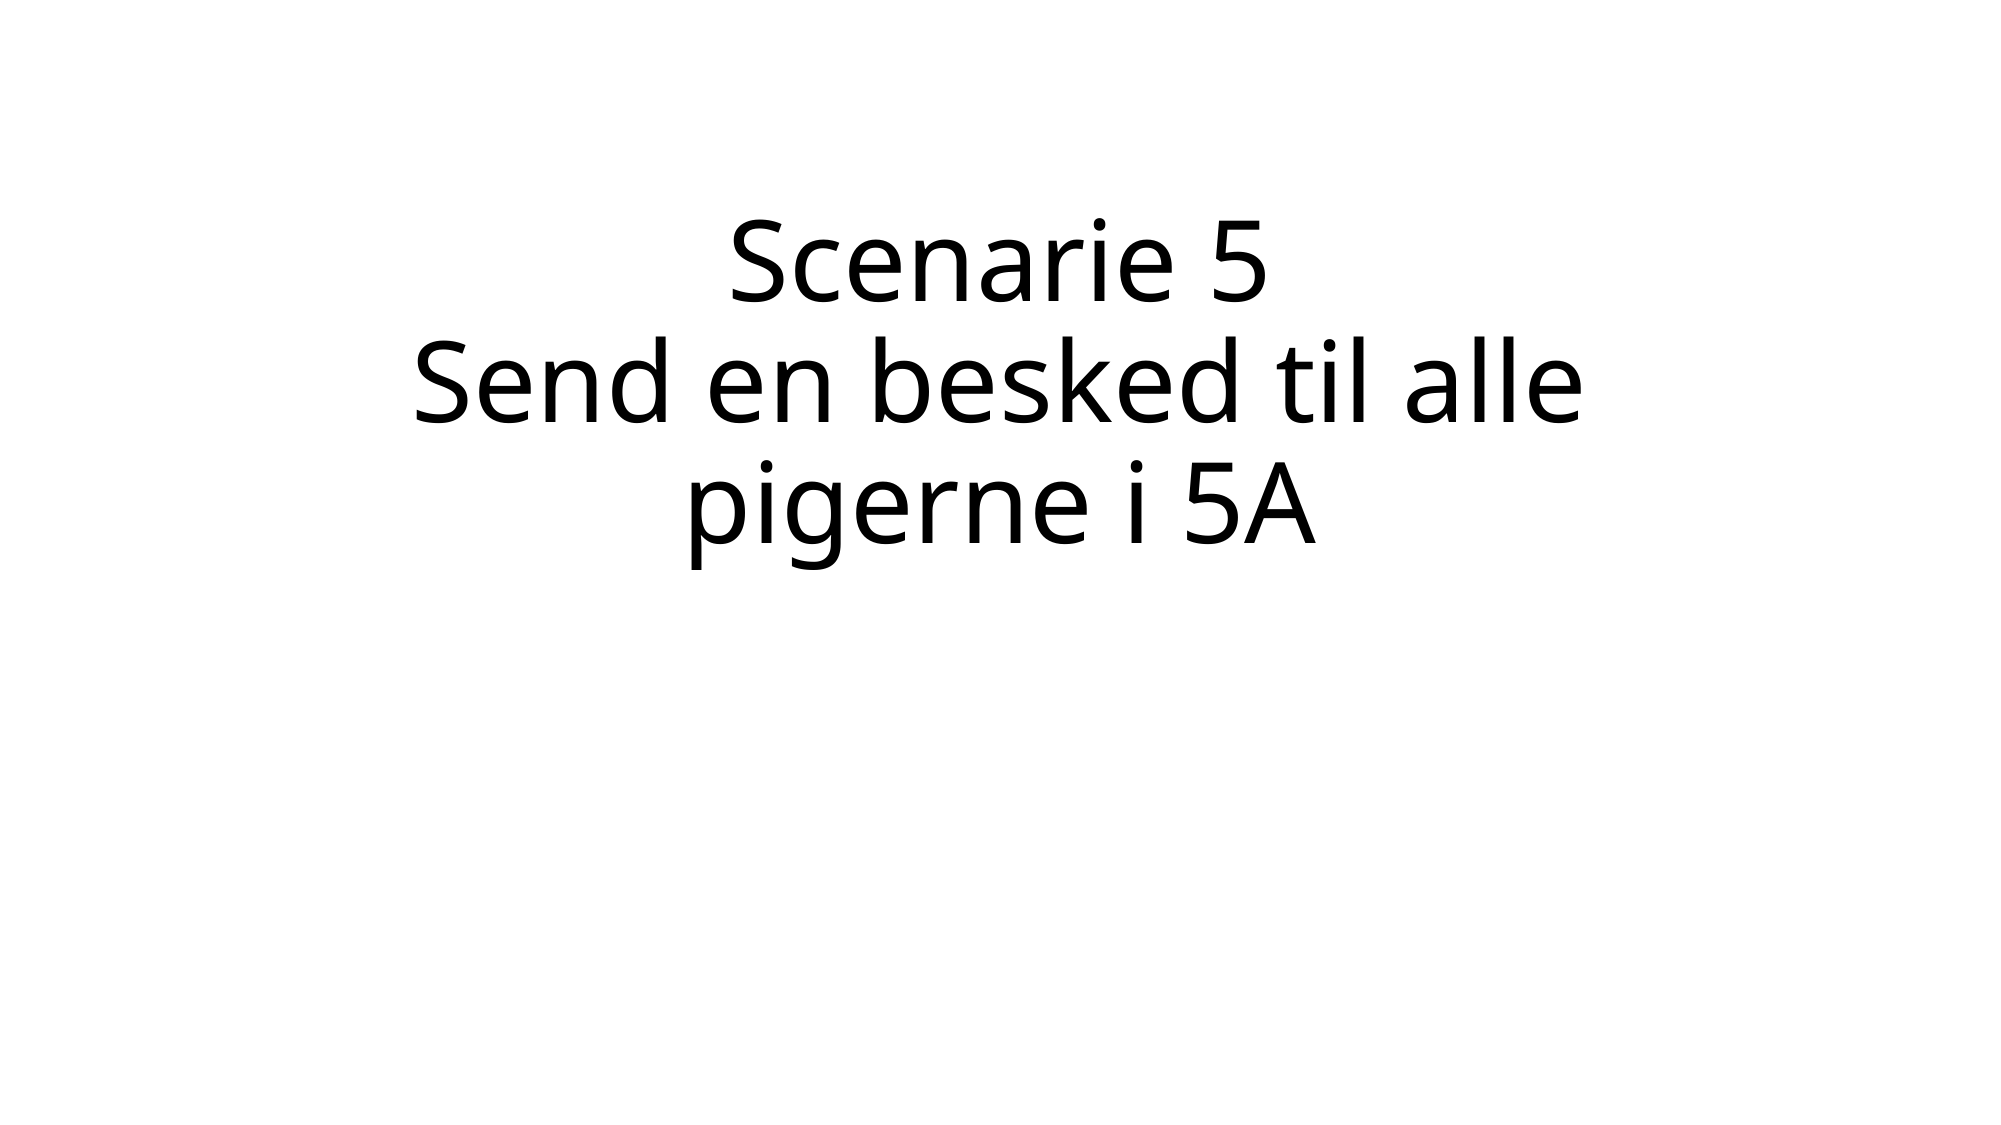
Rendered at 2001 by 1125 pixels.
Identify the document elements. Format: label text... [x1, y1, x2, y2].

title Scenarie 5 Send en besked til alle pigerne i 5A [249, 184, 1750, 576]
